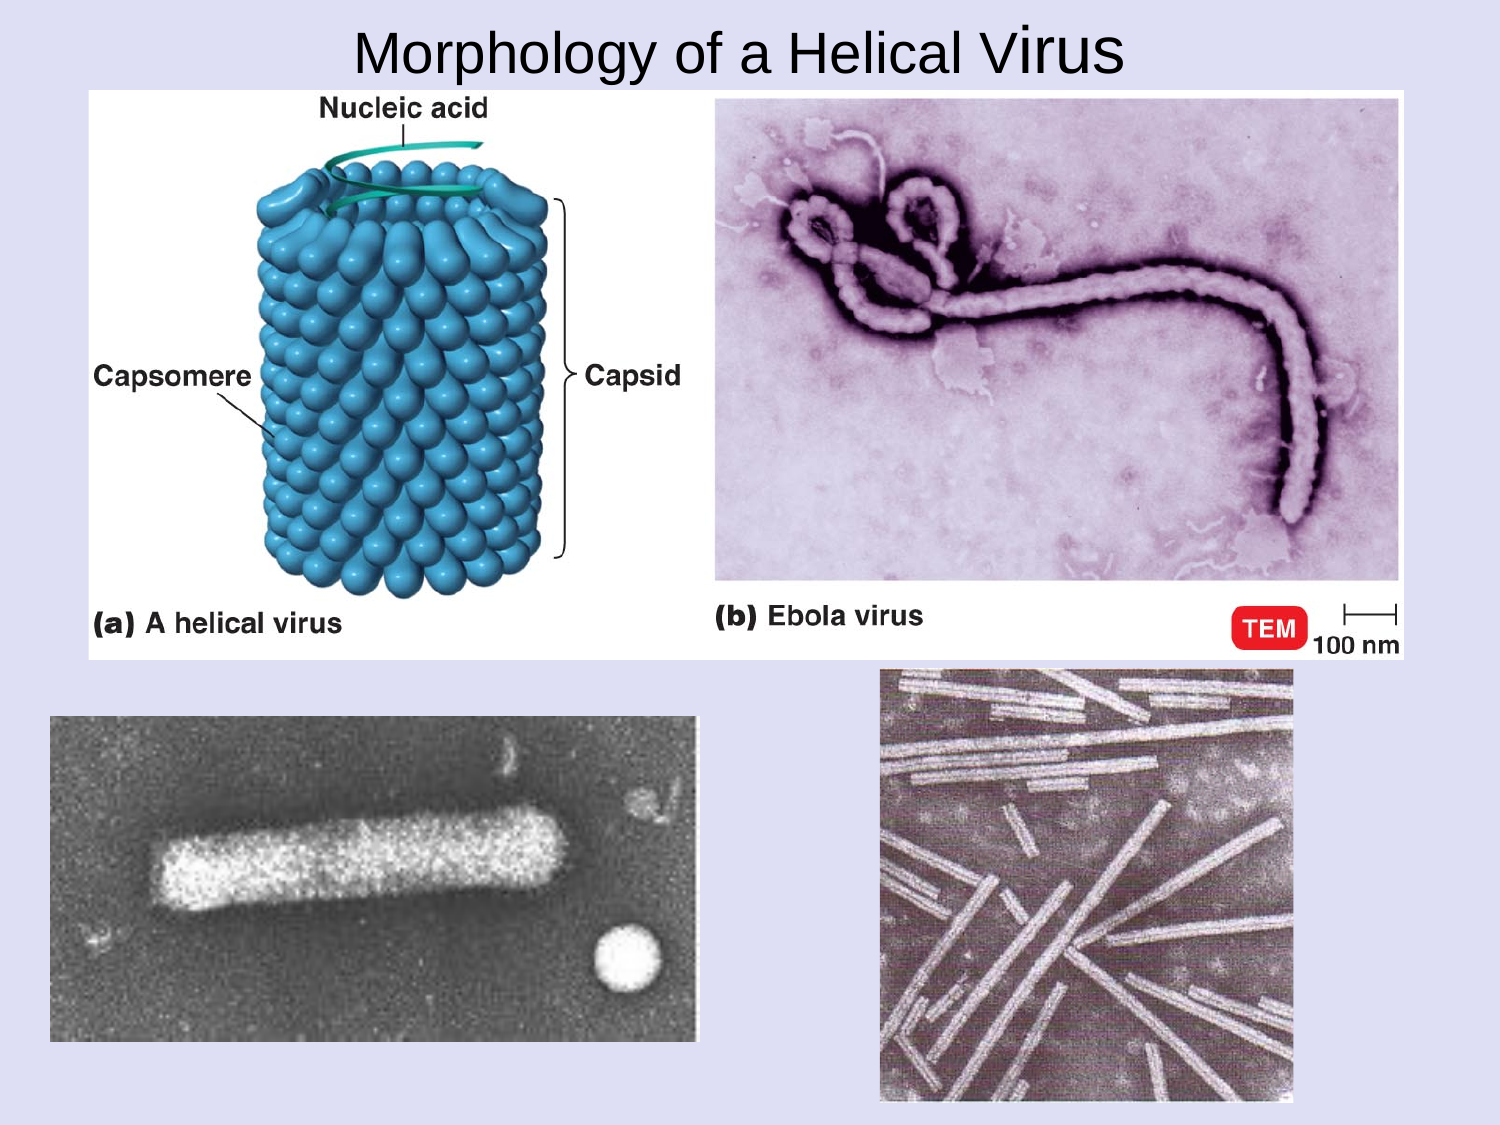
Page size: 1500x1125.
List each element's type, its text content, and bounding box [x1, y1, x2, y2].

title Morphology of a Helical Virus [64, 7, 1415, 88]
picture [50, 716, 700, 1042]
picture [88, 90, 1404, 660]
picture [879, 668, 1294, 1103]
